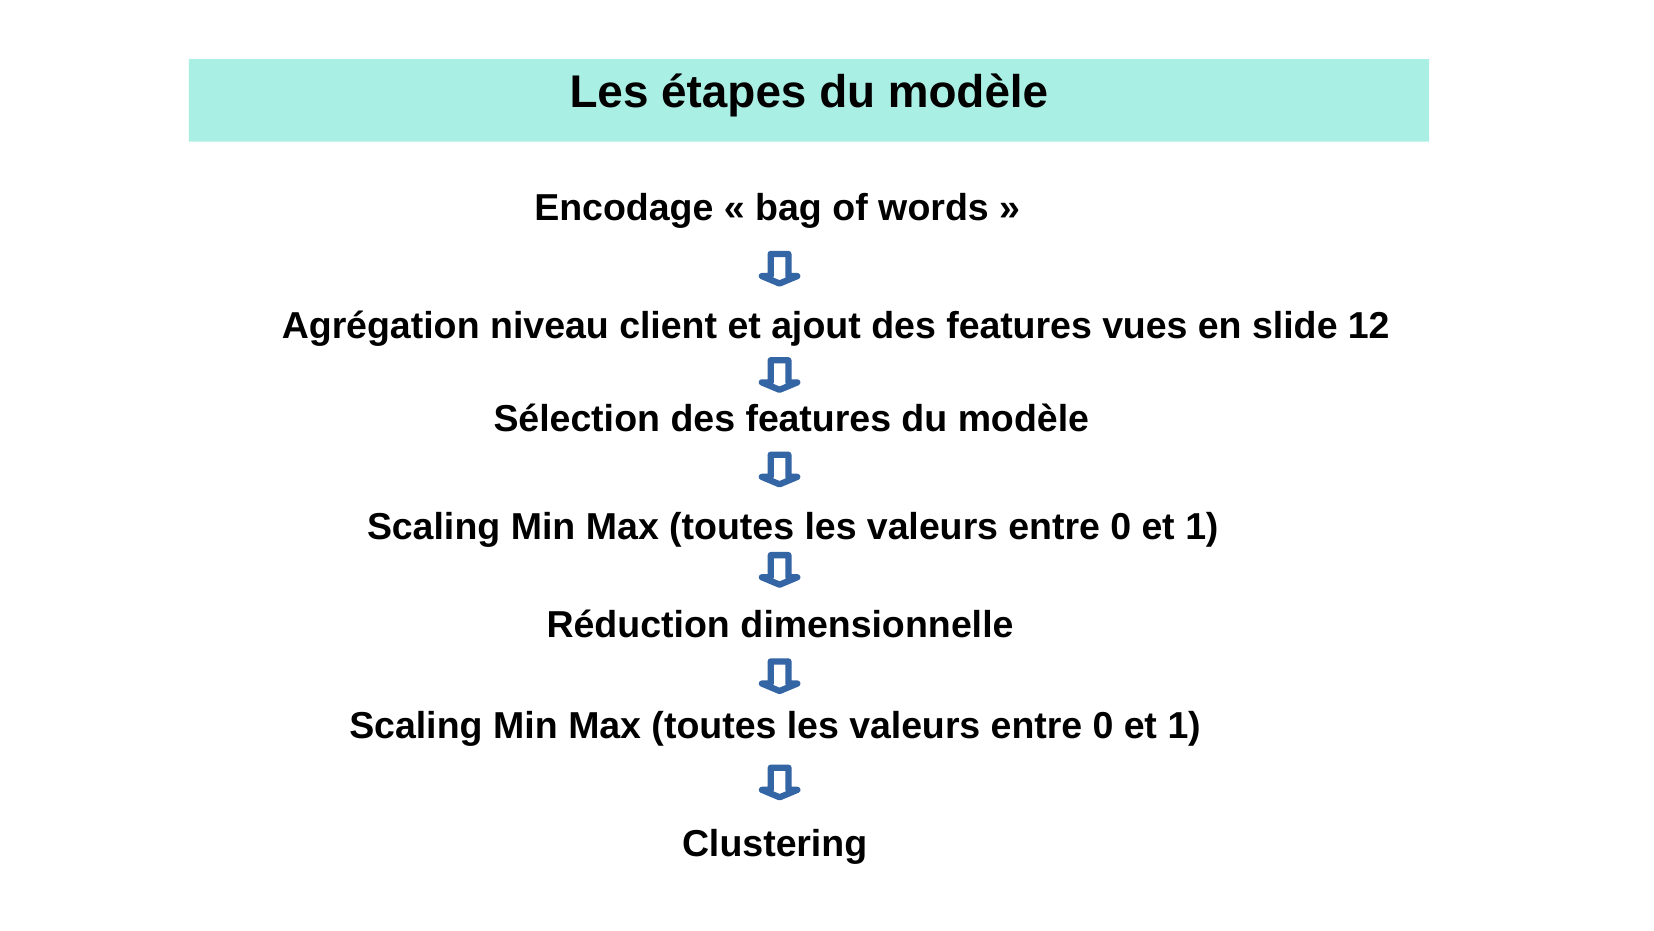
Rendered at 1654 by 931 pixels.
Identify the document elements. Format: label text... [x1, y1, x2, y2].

text_box Clustering [667, 814, 883, 872]
text_box [761, 555, 798, 585]
text_box [761, 253, 798, 284]
text_box Sélection des features du modèle [478, 389, 1105, 447]
text_box Encodage « bag of words » [519, 179, 1036, 237]
text_box Scaling Min Max (toutes les valeurs entre 0 et 1) [352, 498, 1235, 556]
text_box Scaling Min Max (toutes les valeurs entre 0 et 1) [334, 696, 1217, 754]
text_box Réduction dimensionnelle [531, 596, 1034, 654]
text_box [761, 767, 798, 798]
text_box [761, 454, 798, 485]
text_box Les étapes du modèle [188, 59, 1430, 142]
text_box Agrégation niveau client et ajout des features vues en slide 12 [267, 297, 1406, 355]
text_box [761, 360, 798, 390]
text_box [761, 661, 798, 692]
